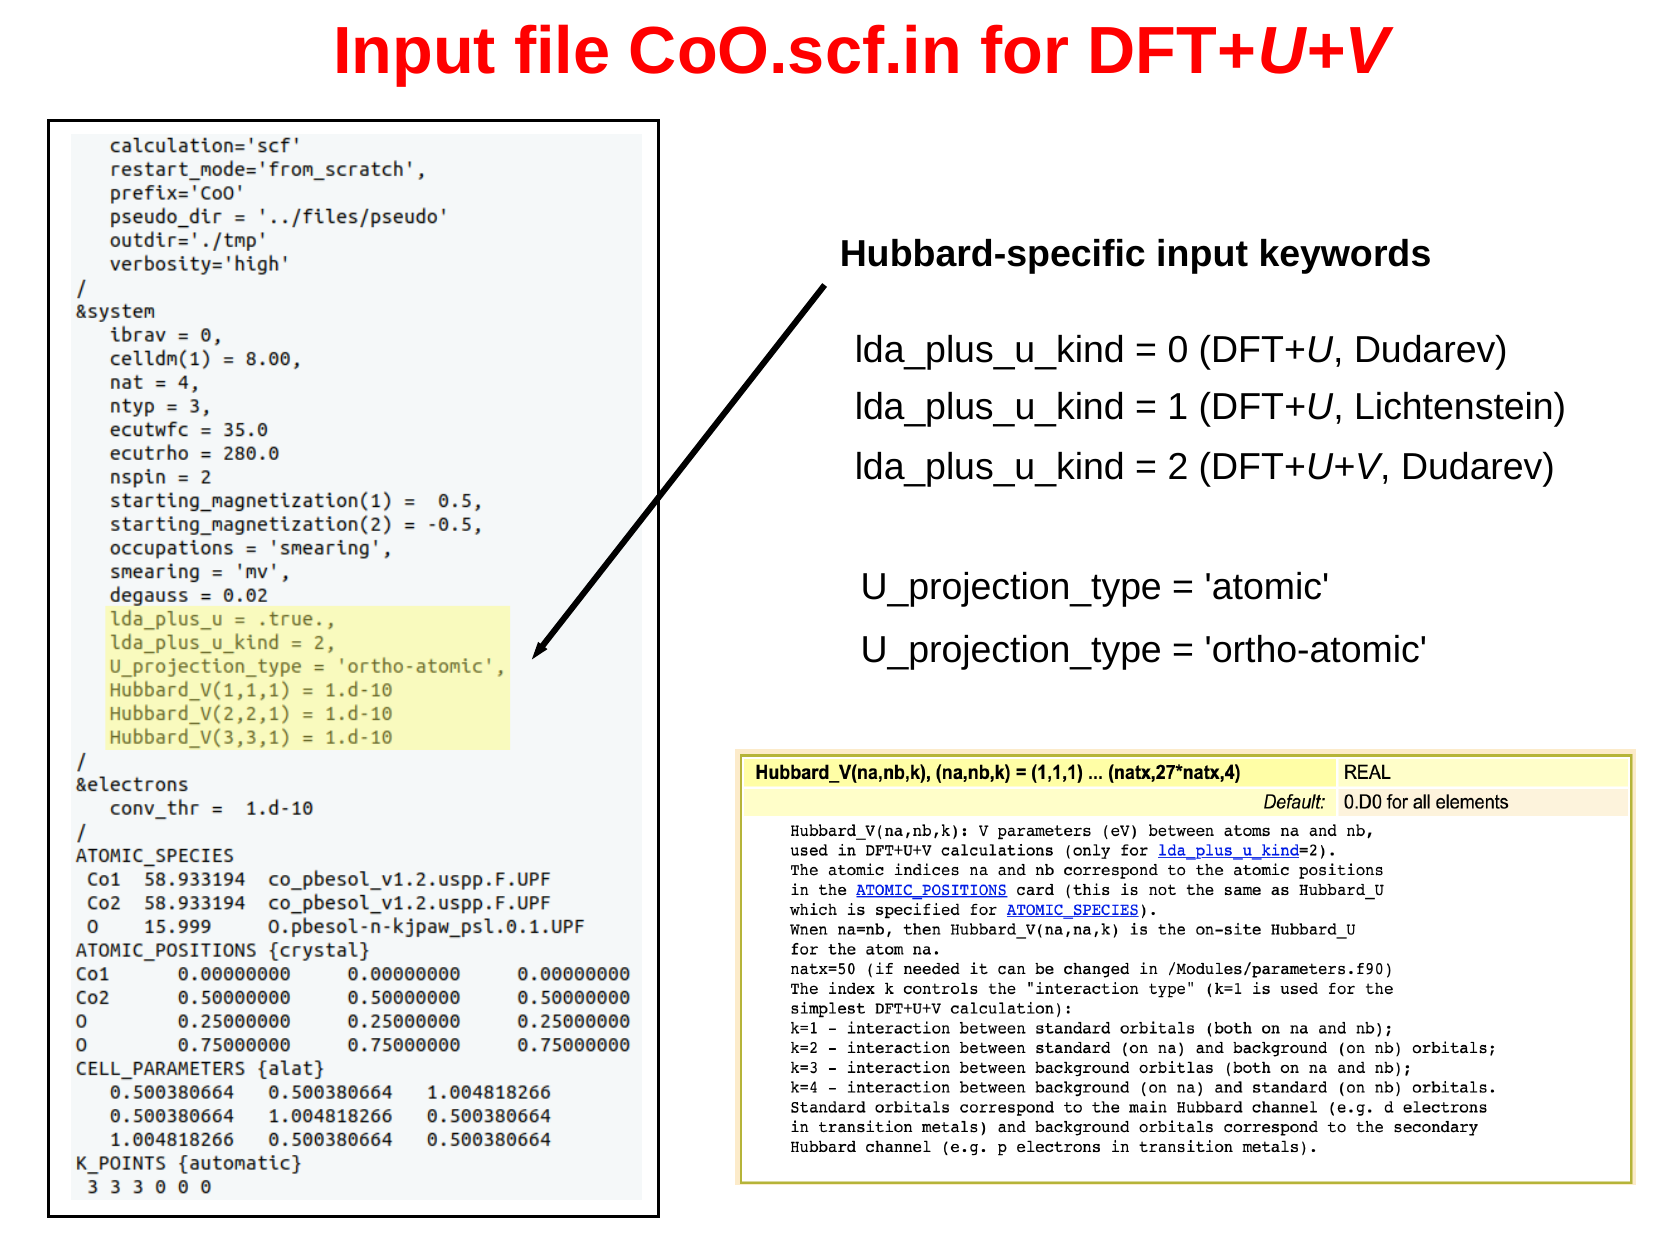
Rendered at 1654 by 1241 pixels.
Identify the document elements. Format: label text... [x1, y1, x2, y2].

text_box Hubbard-specific input keywords [825, 225, 1457, 282]
text_box U_projection_type = 'ortho-atomic' [845, 621, 1461, 679]
title Input file CoO.scf.in for DFT+U+V [117, 4, 1606, 91]
text_box U_projection_type = 'atomic' [845, 558, 1461, 616]
picture [71, 134, 642, 1201]
text_box lda_plus_u_kind = 2 (DFT+U+V, Dudarev) [840, 438, 1571, 496]
text_box [105, 605, 511, 750]
text_box lda_plus_u_kind = 0 (DFT+U, Dudarev) [840, 320, 1524, 377]
text_box lda_plus_u_kind = 1 (DFT+U, Lichtenstein) [840, 377, 1583, 435]
picture [735, 749, 1636, 1186]
